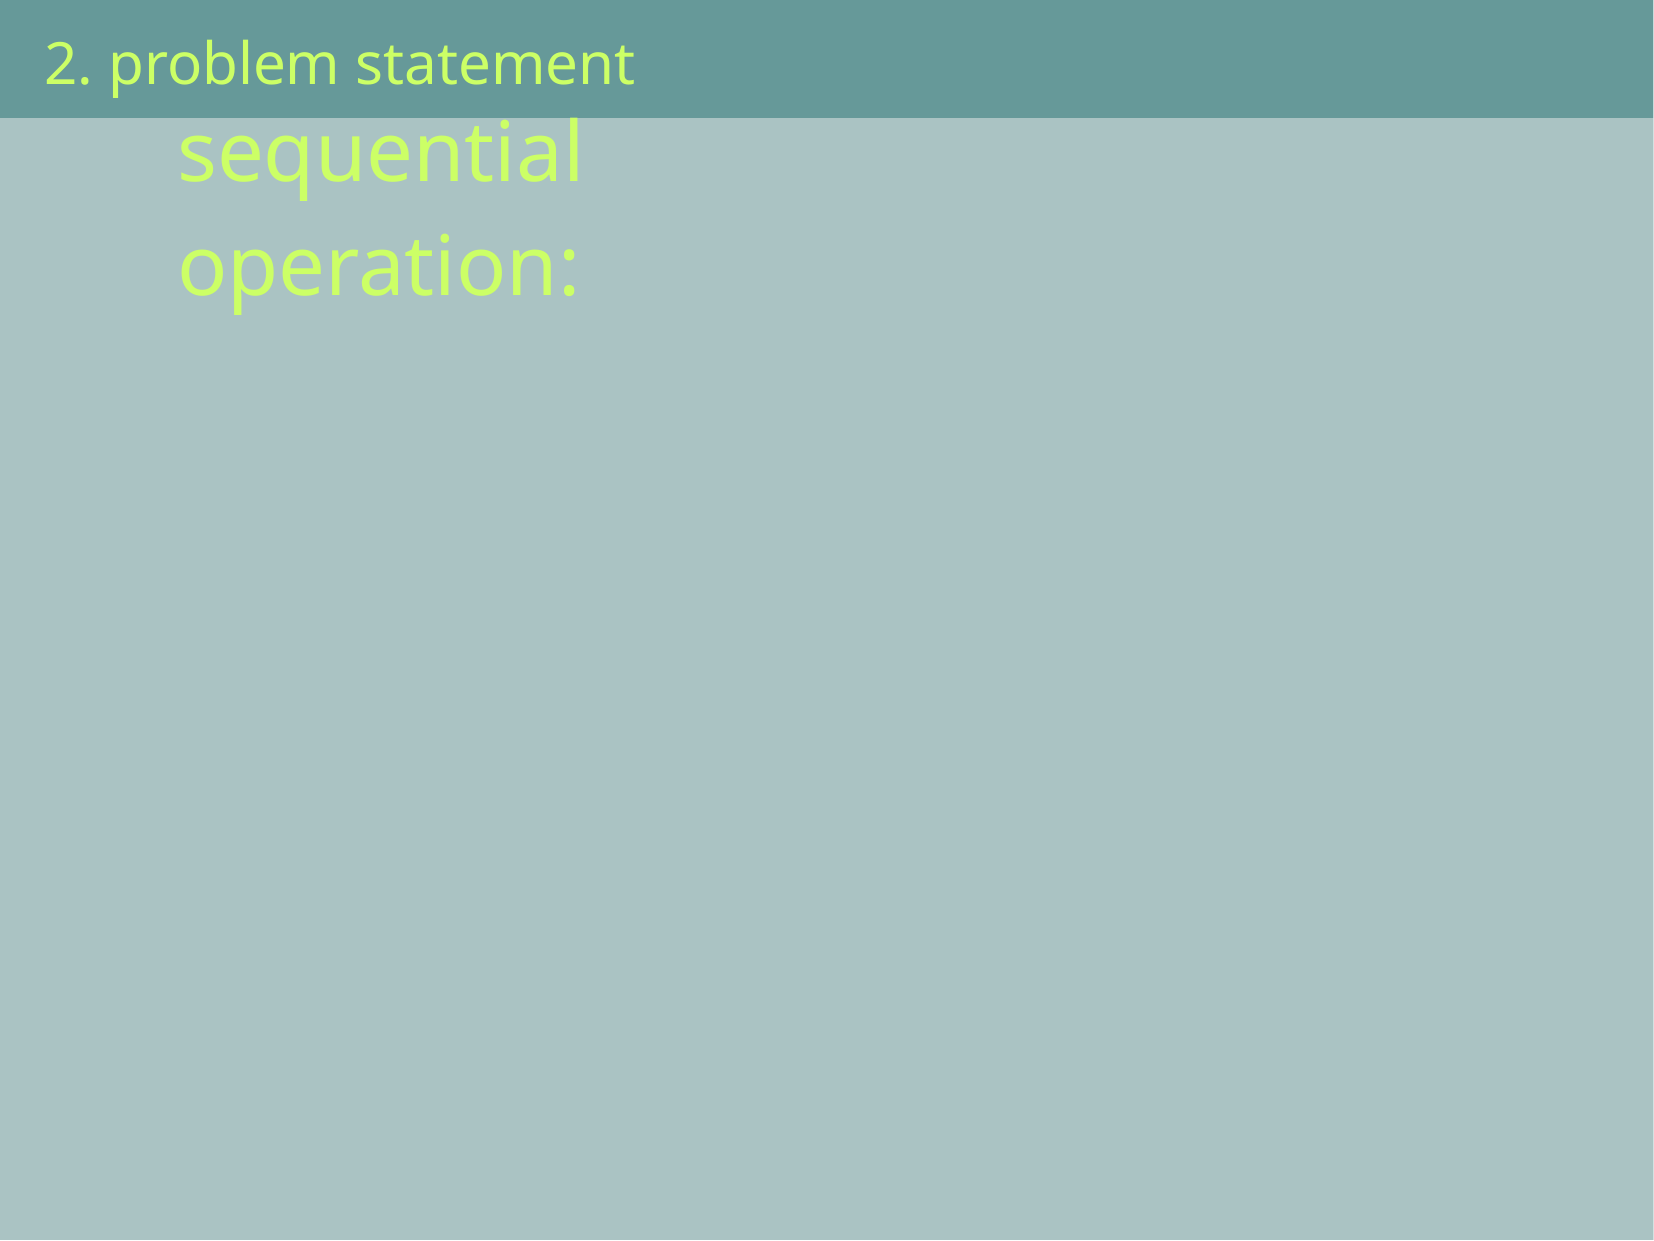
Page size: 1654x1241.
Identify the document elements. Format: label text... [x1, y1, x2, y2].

text_box [0, 118, 1654, 1241]
text_box 2. problem statement [29, 14, 590, 119]
text_box sequential operation: [162, 85, 951, 291]
